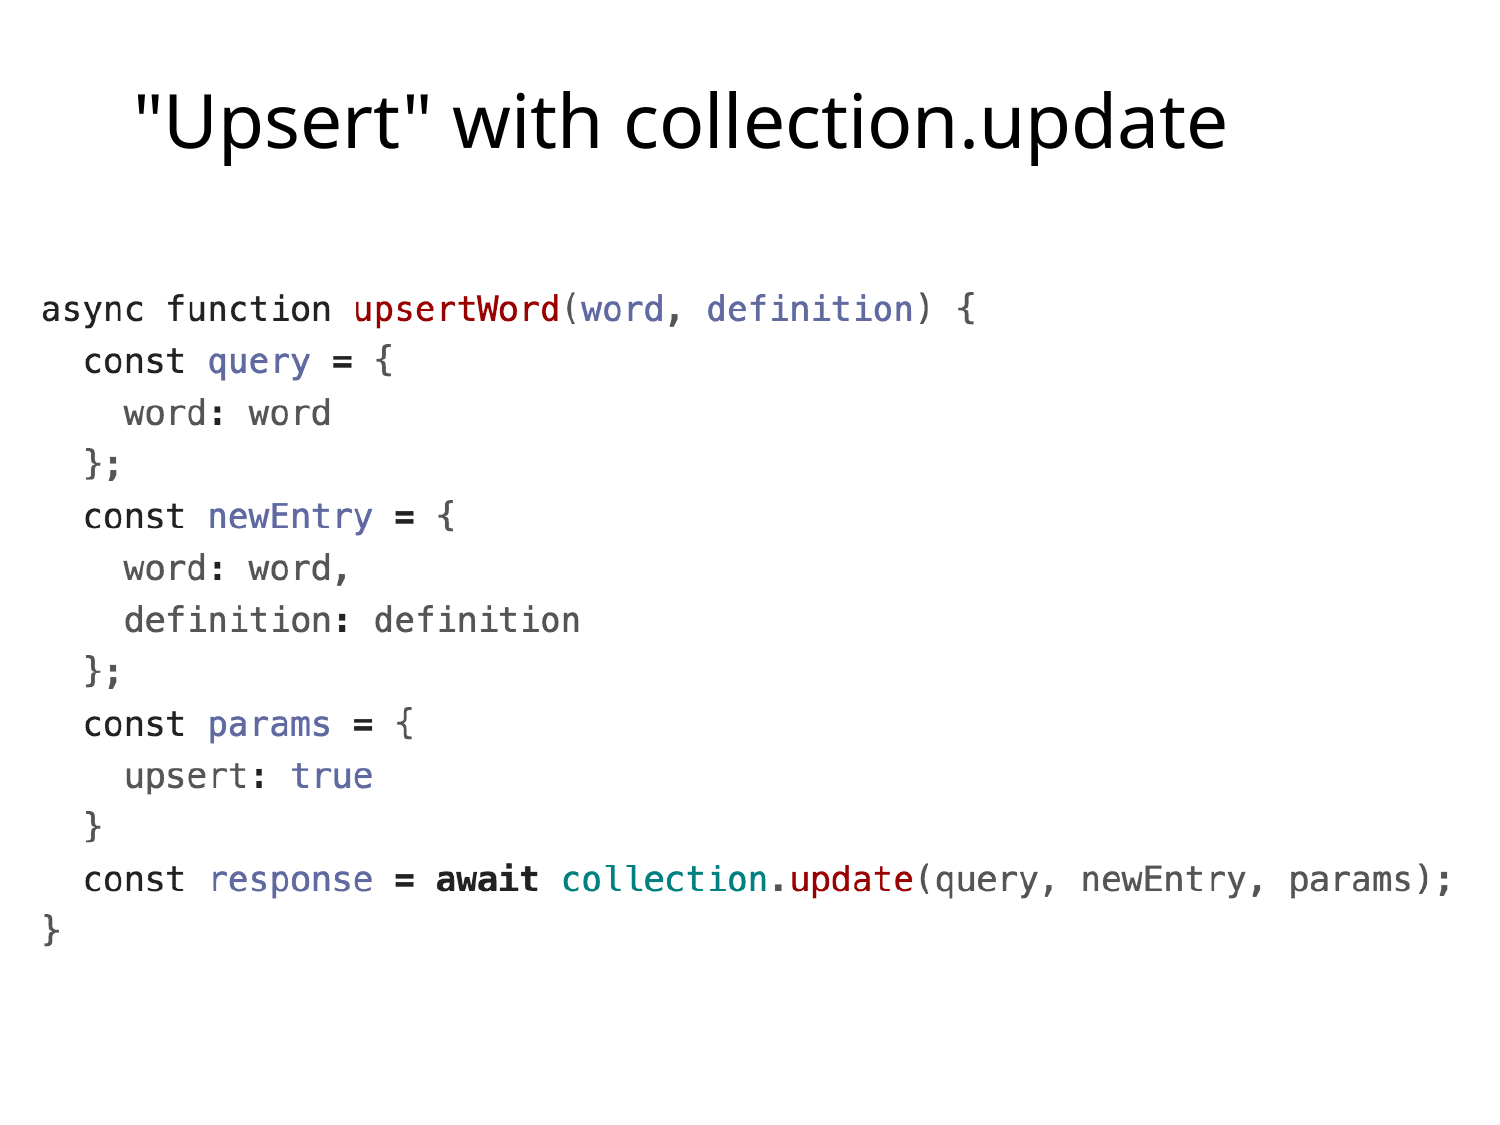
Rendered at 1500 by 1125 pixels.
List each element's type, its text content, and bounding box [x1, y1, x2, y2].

picture [24, 286, 1475, 962]
title "Upsert" with collection.update [118, 59, 1362, 185]
